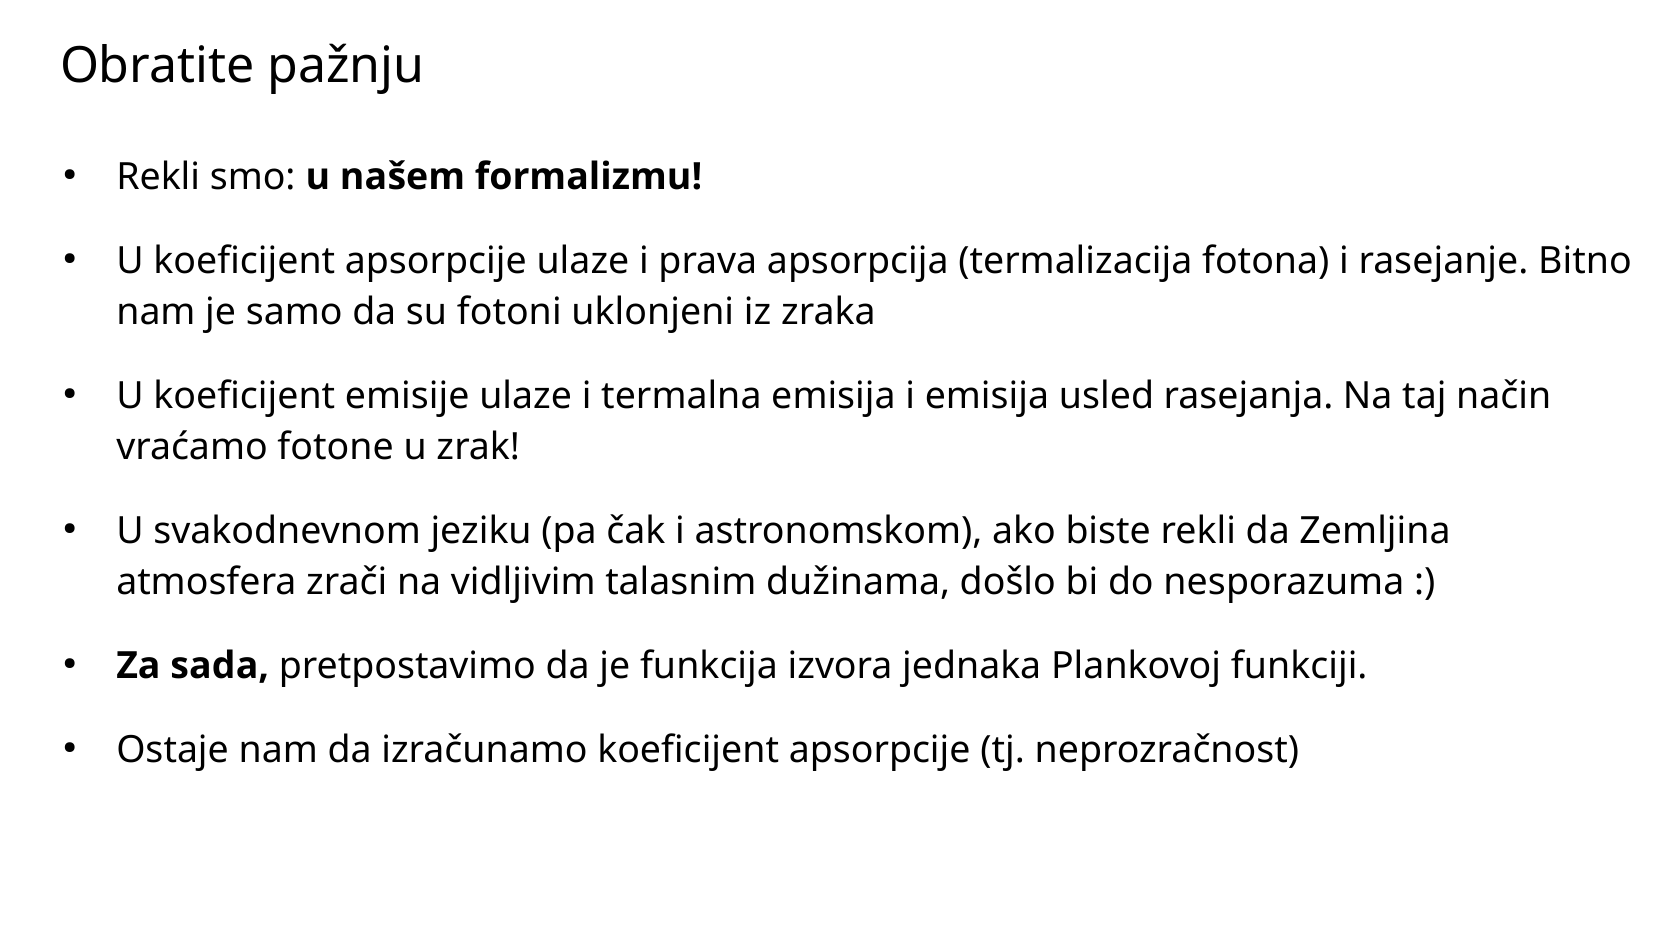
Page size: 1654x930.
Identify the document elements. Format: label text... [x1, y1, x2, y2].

list Rekli smo: u našem formalizmu! U koeficijent apsorpcije ulaze i prava apsorpcija (termalizacija fotona) i rasejanje. Bitno nam je samo da su fotoni uklonjeni iz zraka U koeficijent emisije ulaze i termalna emisija i emisija usled rasejanja. Na taj način vraćamo fotone u zrak! U svakodnevnom jeziku (pa čak i astronomskom), ako biste rekli da Zemljina atmosfera zrači na vidljivim talasnim dužinama, došlo bi do nesporazuma :) Za sada, pretpostavimo da je funkcija izvora jednaka Plankovoj funkciji. Ostaje nam da izračunamo koeficijent apsorpcije (tj. neprozračnost) [45, 149, 1635, 880]
title Obratite pažnju [59, 13, 1648, 113]
